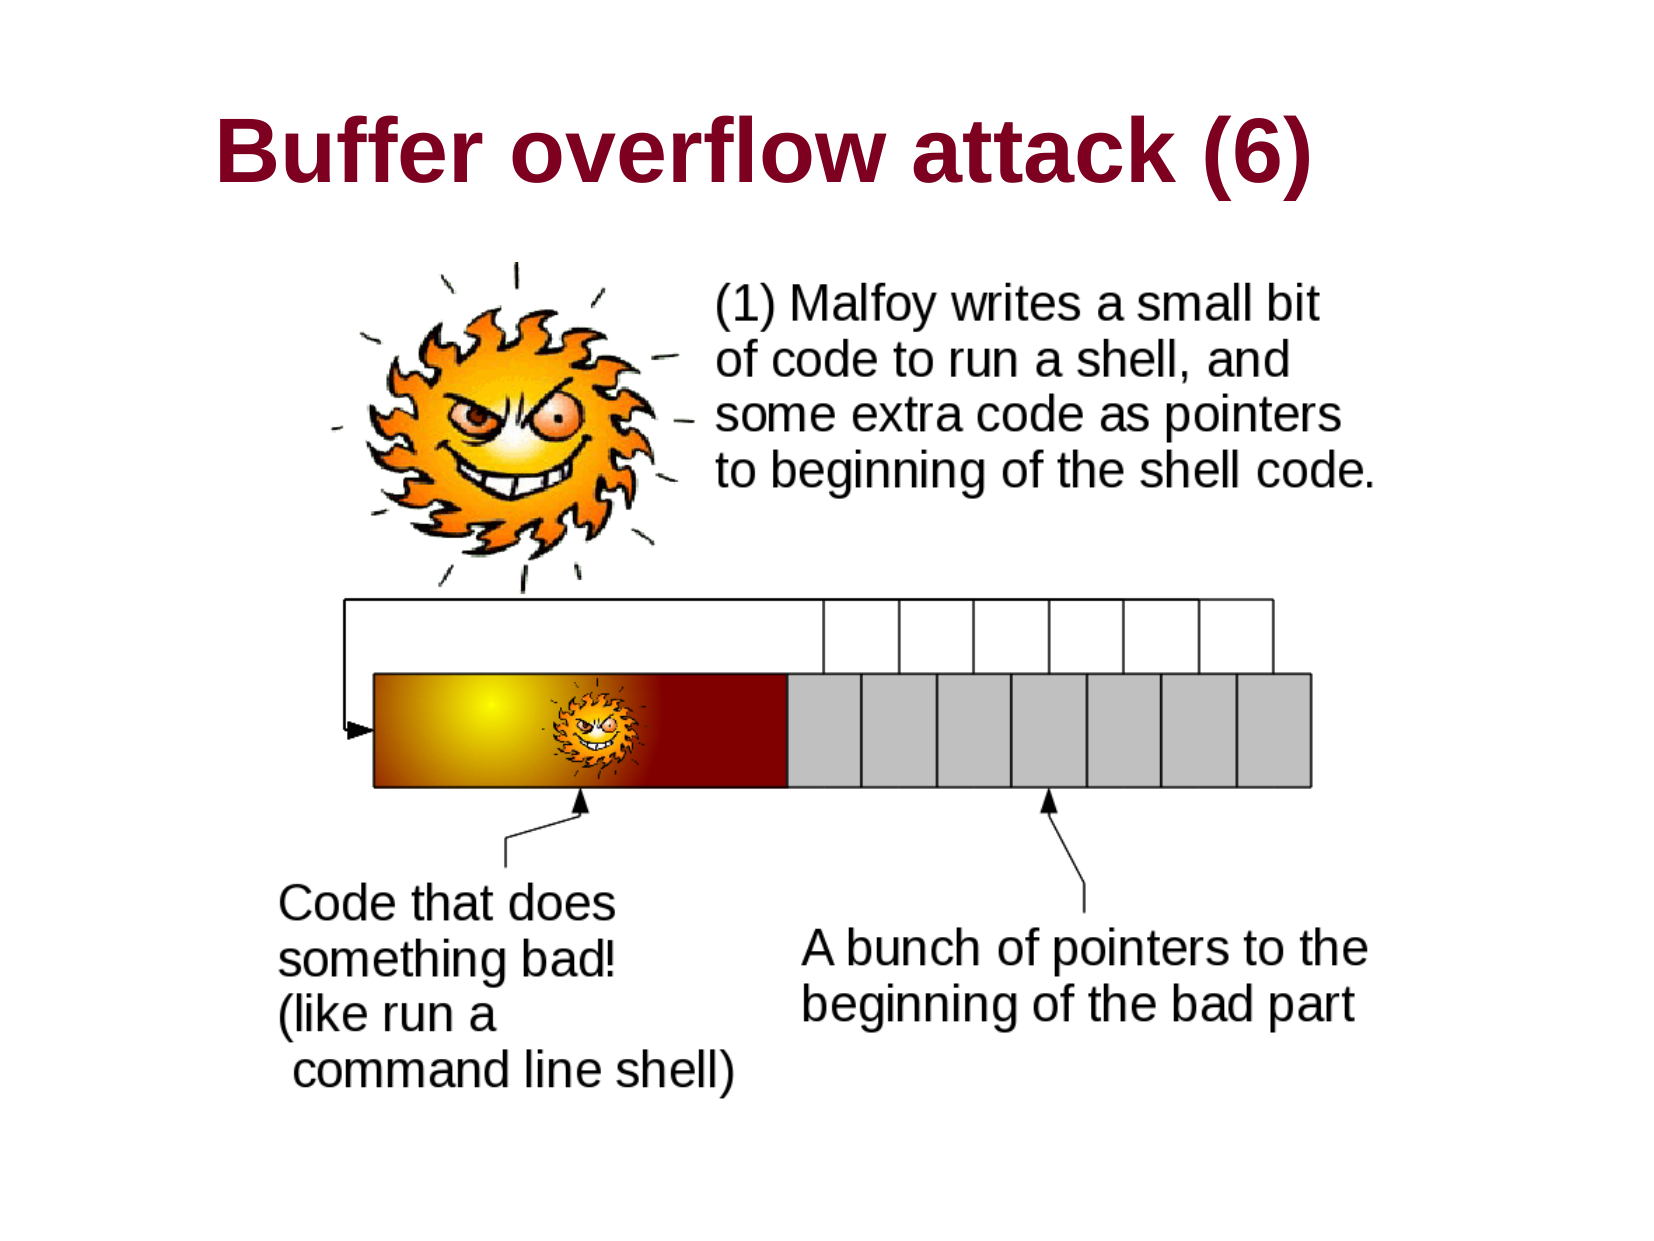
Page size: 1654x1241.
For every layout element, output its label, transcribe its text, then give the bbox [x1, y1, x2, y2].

title Buffer overflow attack (6) [118, 94, 1412, 207]
picture [0, 0, 1654, 1241]
